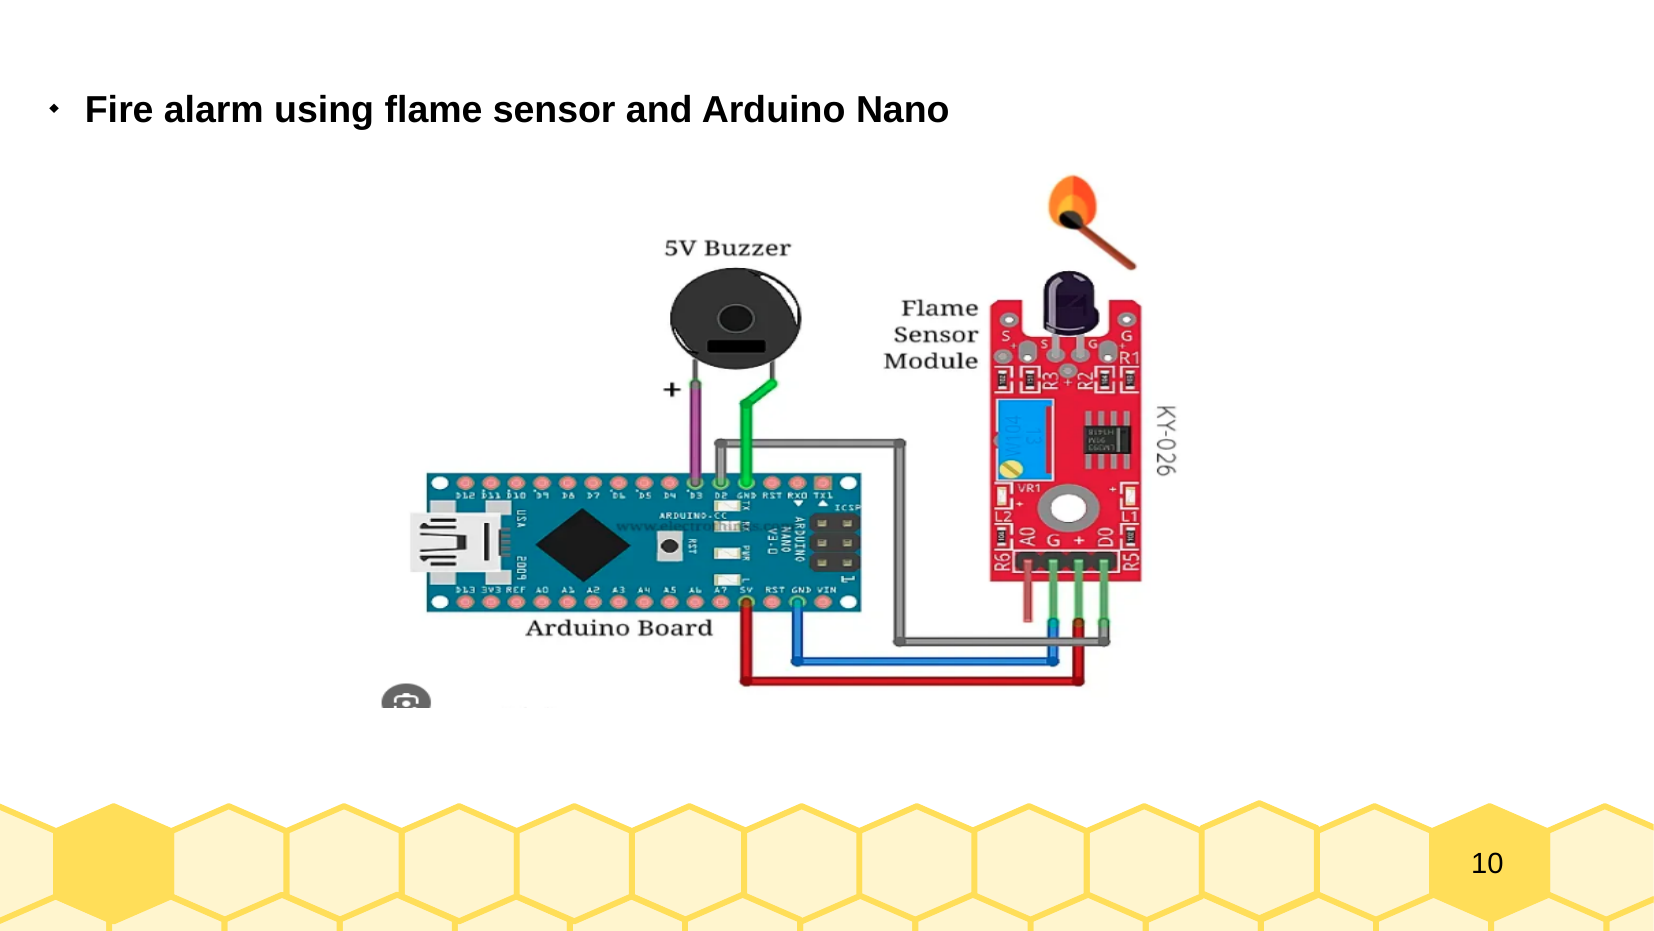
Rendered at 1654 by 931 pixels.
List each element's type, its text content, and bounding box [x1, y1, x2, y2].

title Fire alarm using flame sensor and Arduino Nano [49, 32, 1538, 188]
picture [375, 149, 1201, 708]
